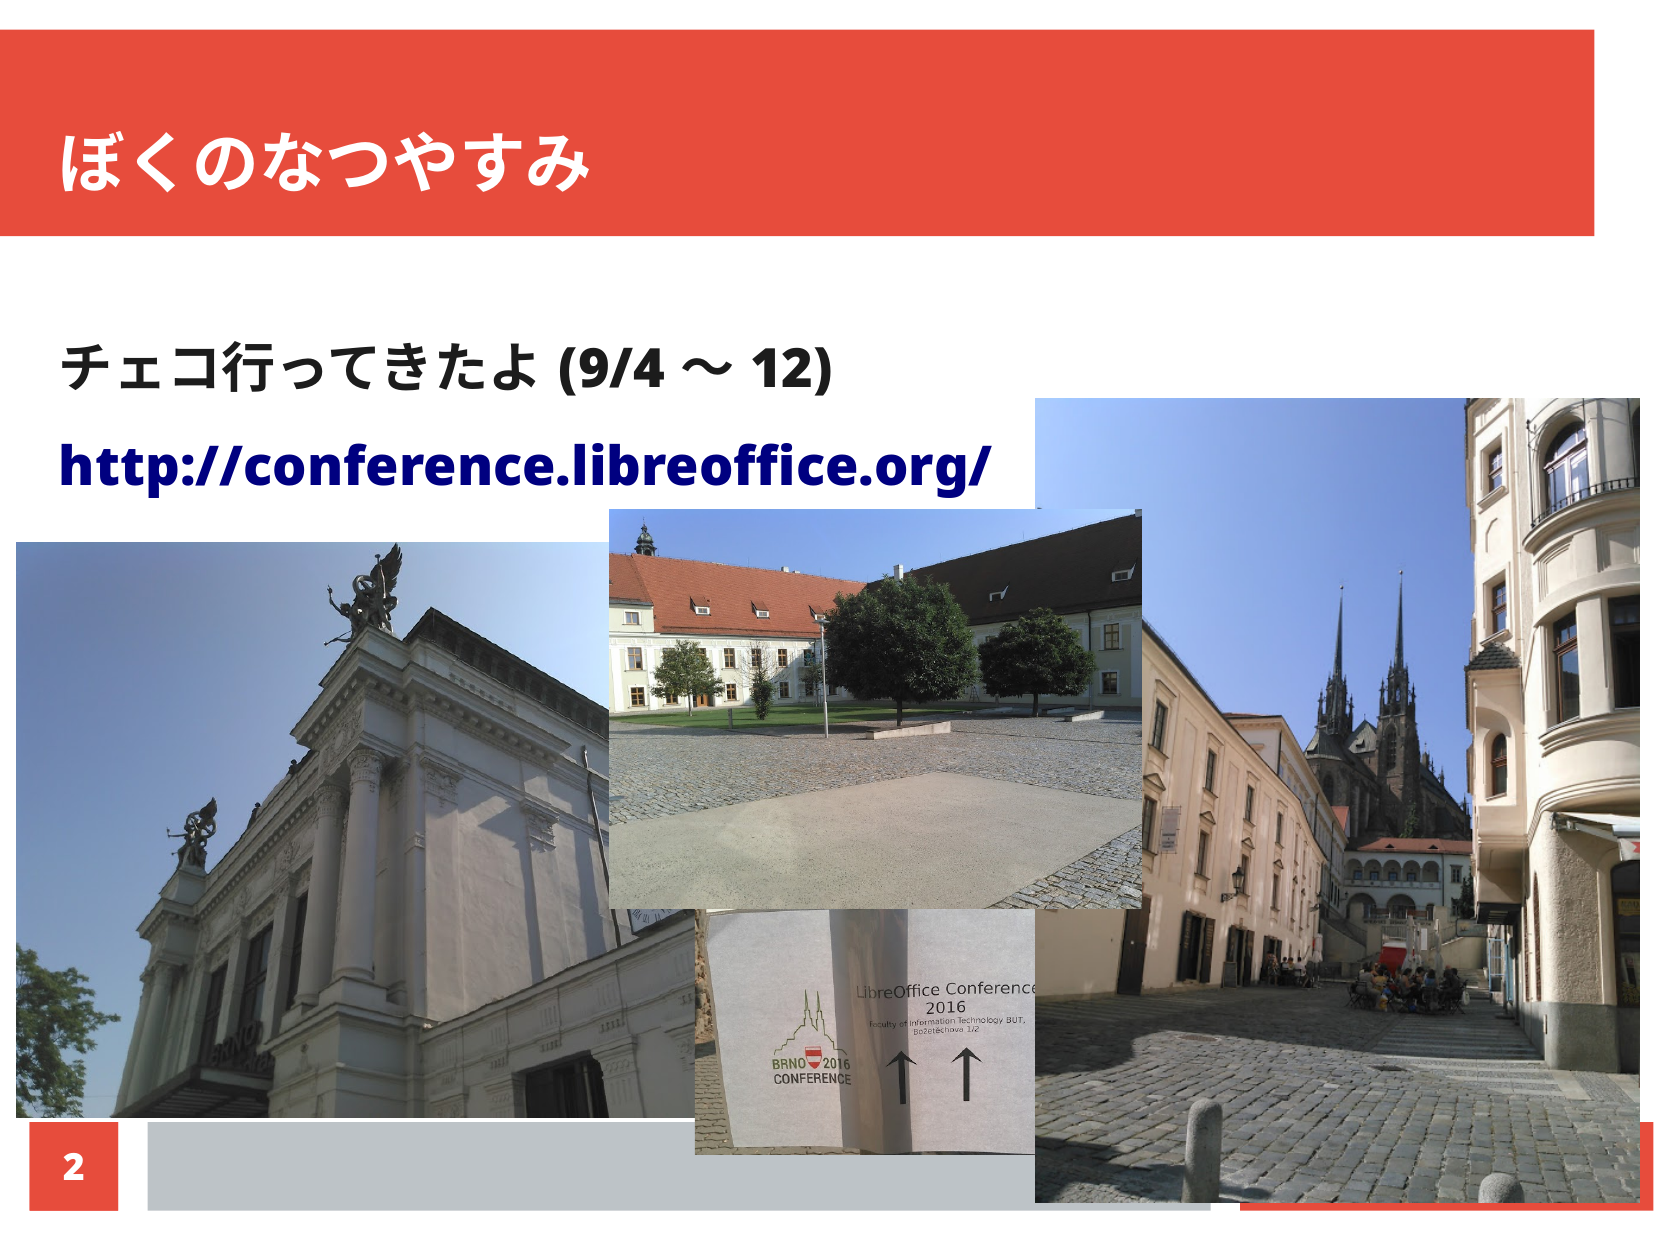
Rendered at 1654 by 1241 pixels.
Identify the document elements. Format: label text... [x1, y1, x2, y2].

title ぼくのなつやすみ [59, 59, 1595, 207]
picture [16, 398, 1640, 1203]
list チェコ行ってきたよ(9/4〜12) http://conference.libreoffice.org/ [59, 324, 1565, 542]
